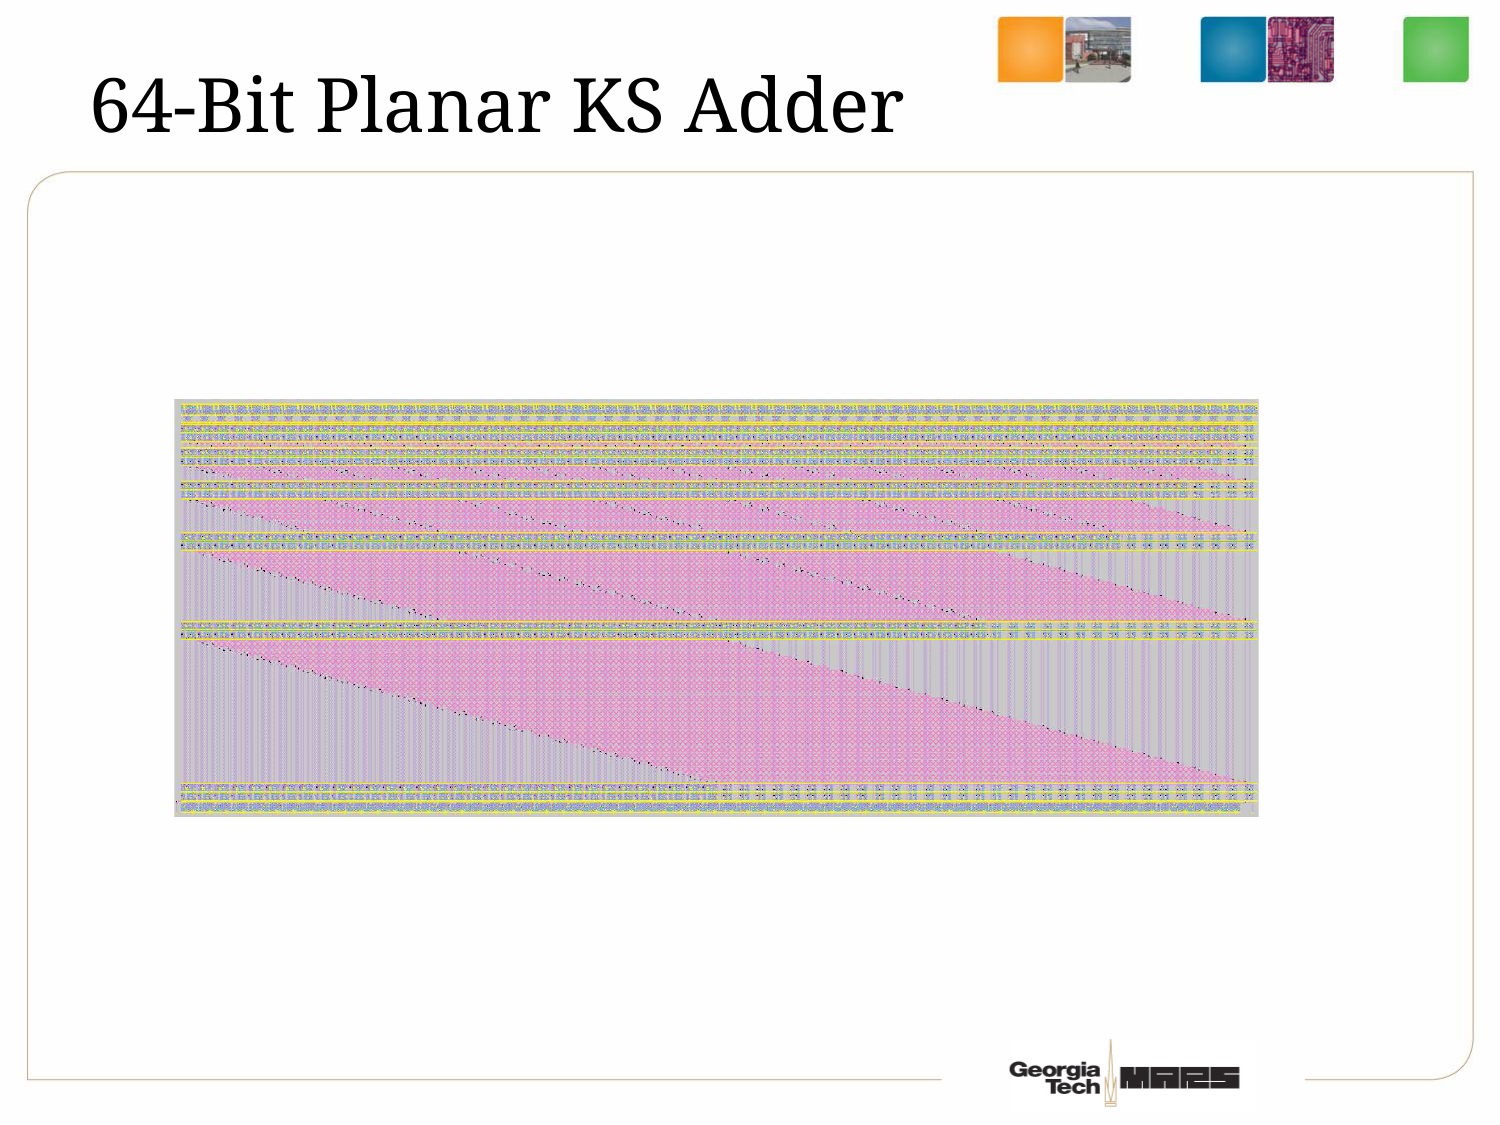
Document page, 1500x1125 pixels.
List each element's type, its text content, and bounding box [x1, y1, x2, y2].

title 64-Bit Planar KS Adder [75, 0, 1185, 163]
picture [0, 0, 1500, 1125]
